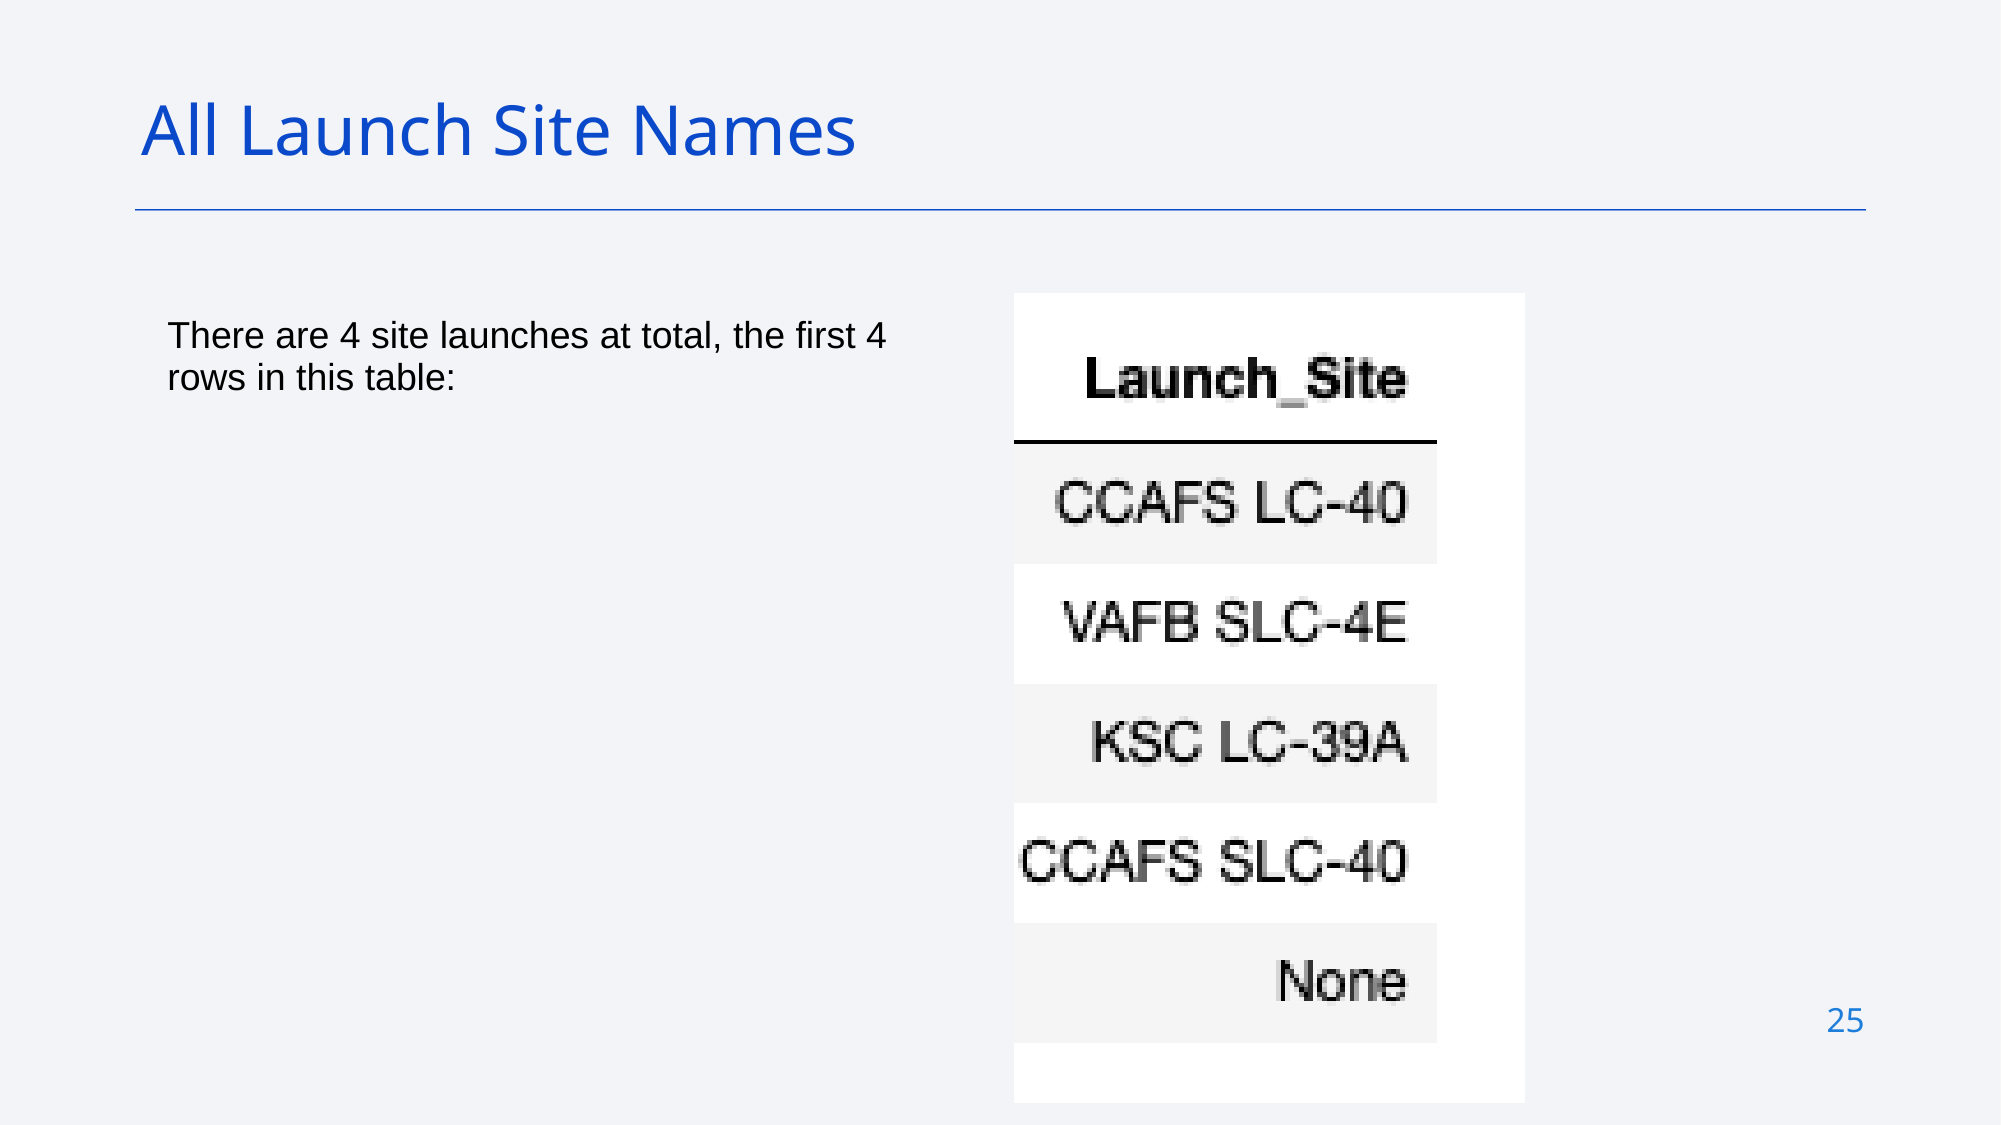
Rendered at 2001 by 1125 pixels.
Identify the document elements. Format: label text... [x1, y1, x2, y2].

picture [0, 0, 2001, 1125]
text_box All Launch Site Names [126, 88, 1852, 179]
text_box There are 4 site launches at total, the first 4 rows in this table: [152, 307, 943, 406]
